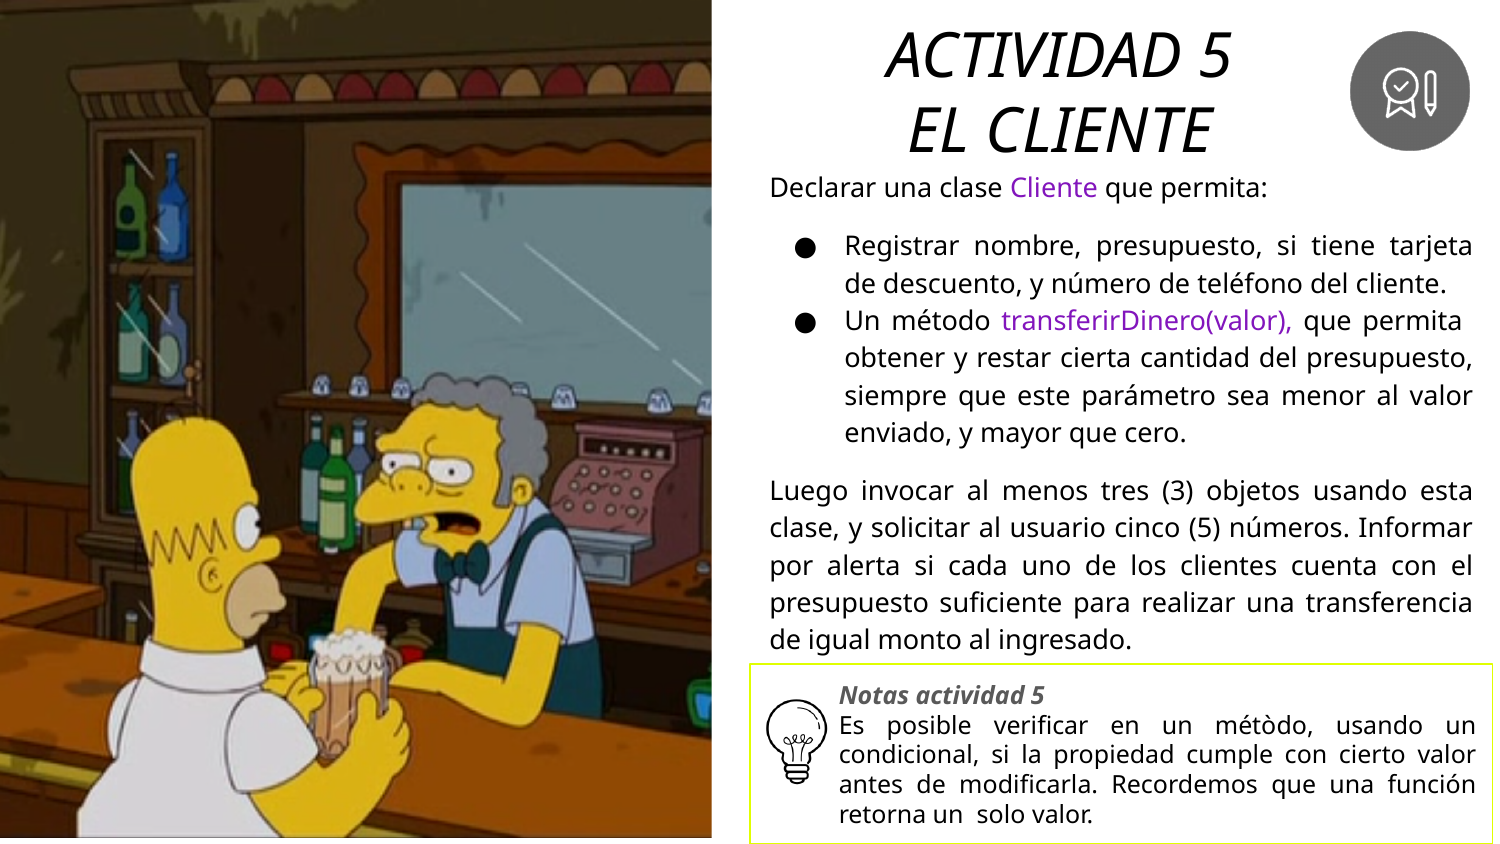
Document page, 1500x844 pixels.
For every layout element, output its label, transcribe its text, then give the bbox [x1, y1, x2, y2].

text_box Declarar una clase Cliente que permita: Registrar nombre, presupuesto, si tiene tarjeta de descuento, y número de teléfono del cliente. Un método transferirDinero(valor), que permita obtener y restar cierta cantidad del presupuesto, siempre que este parámetro sea menor al valor enviado, y mayor que cero. Luego invocar al menos tres (3) objetos usando esta clase, y solicitar al usuario cinco (5) números. Informar por alerta si cada uno de los clientes cuenta con el presupuesto suficiente para realizar una transferencia de igual monto al ingresado. [754, 150, 1489, 664]
text_box Notas actividad 5 Es posible verificar en un métòdo, usando un condicional, si la propiedad cumple con cierto valor antes de modificarla. Recordemos que una función retorna un solo valor. [750, 664, 1493, 844]
picture [761, 695, 829, 785]
picture [0, 0, 712, 838]
text_box ACTIVIDAD 5 EL CLIENTE [749, 0, 1371, 163]
picture [1350, 31, 1470, 151]
